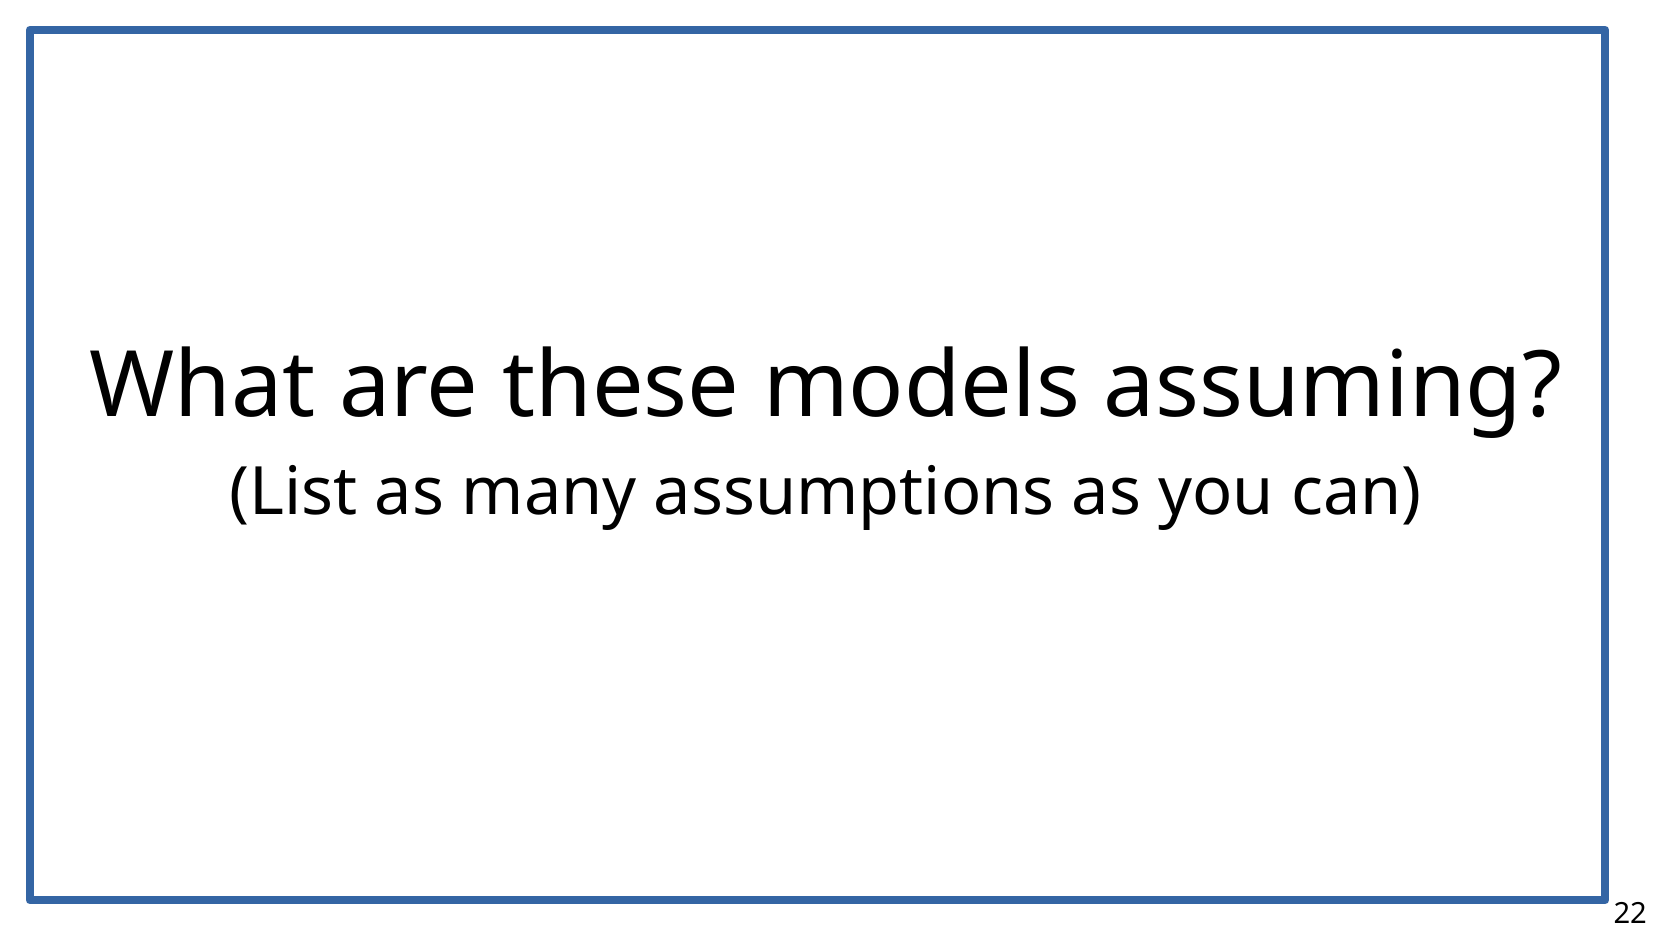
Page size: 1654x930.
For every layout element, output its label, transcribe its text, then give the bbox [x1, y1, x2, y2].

title What are these models assuming? (List as many assumptions as you can) [82, 314, 1571, 538]
